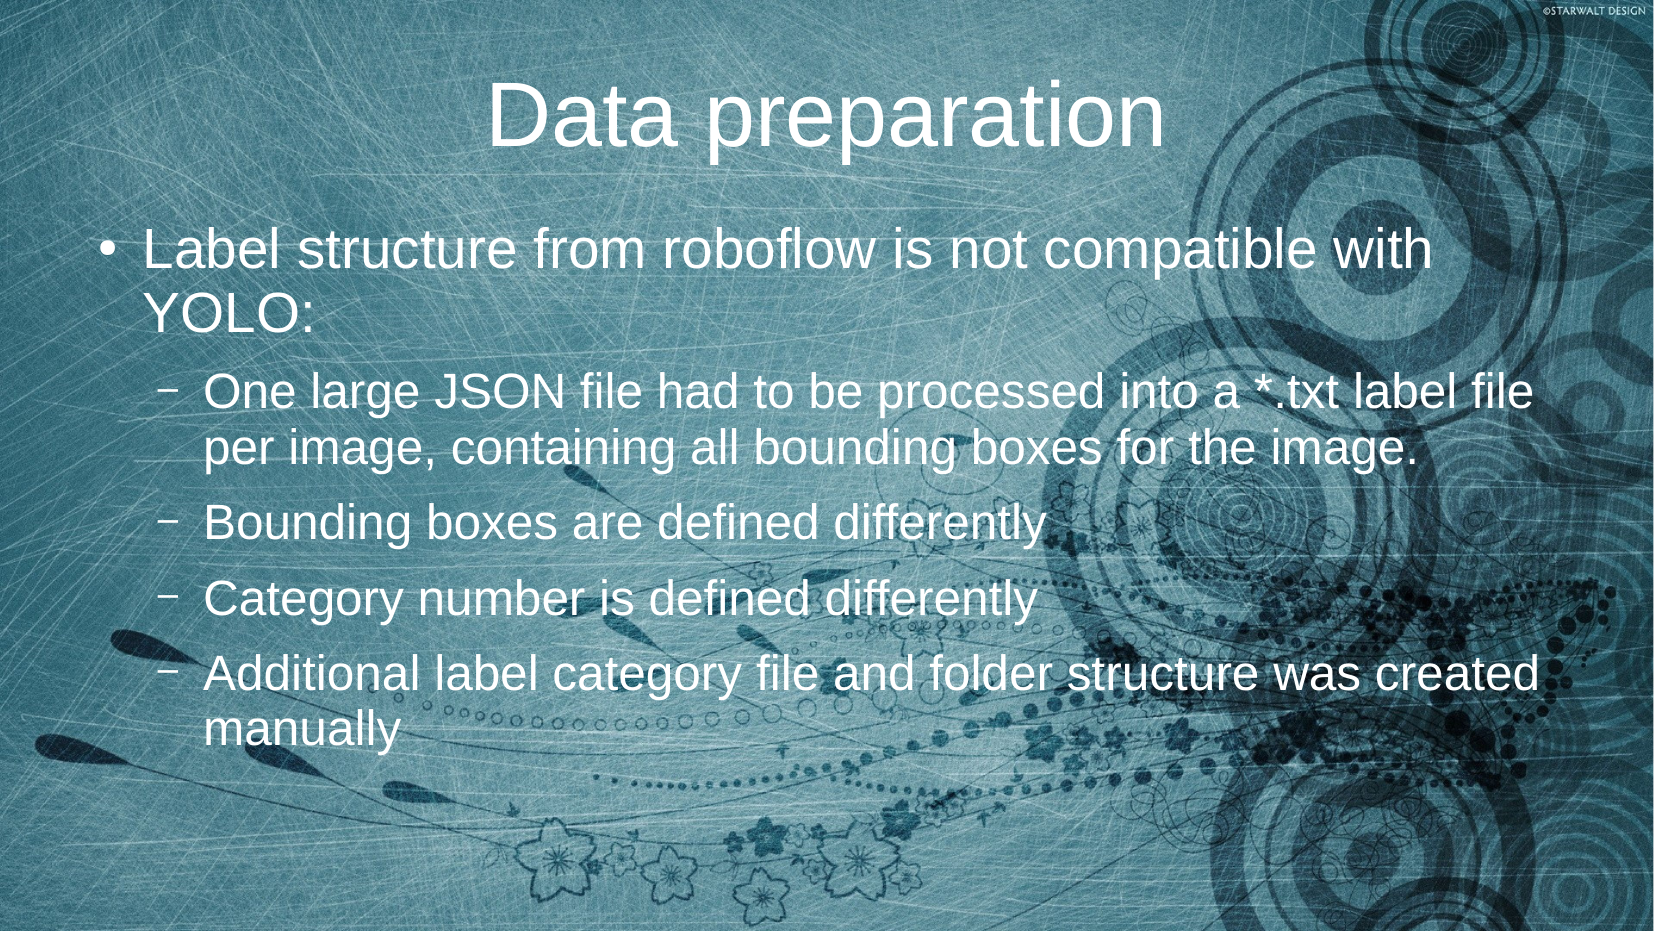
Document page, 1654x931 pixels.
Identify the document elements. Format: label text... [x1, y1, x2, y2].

list Label structure from roboflow is not compatible with YOLO: One large JSON file had to be processed into a *.txt label file per image, containing all bounding boxes for the image. Bounding boxes are defined differently Category number is defined differently Additional label category file and folder structure was created manually [82, 217, 1571, 758]
title Data preparation [82, 37, 1571, 193]
picture [0, 0, 1654, 931]
